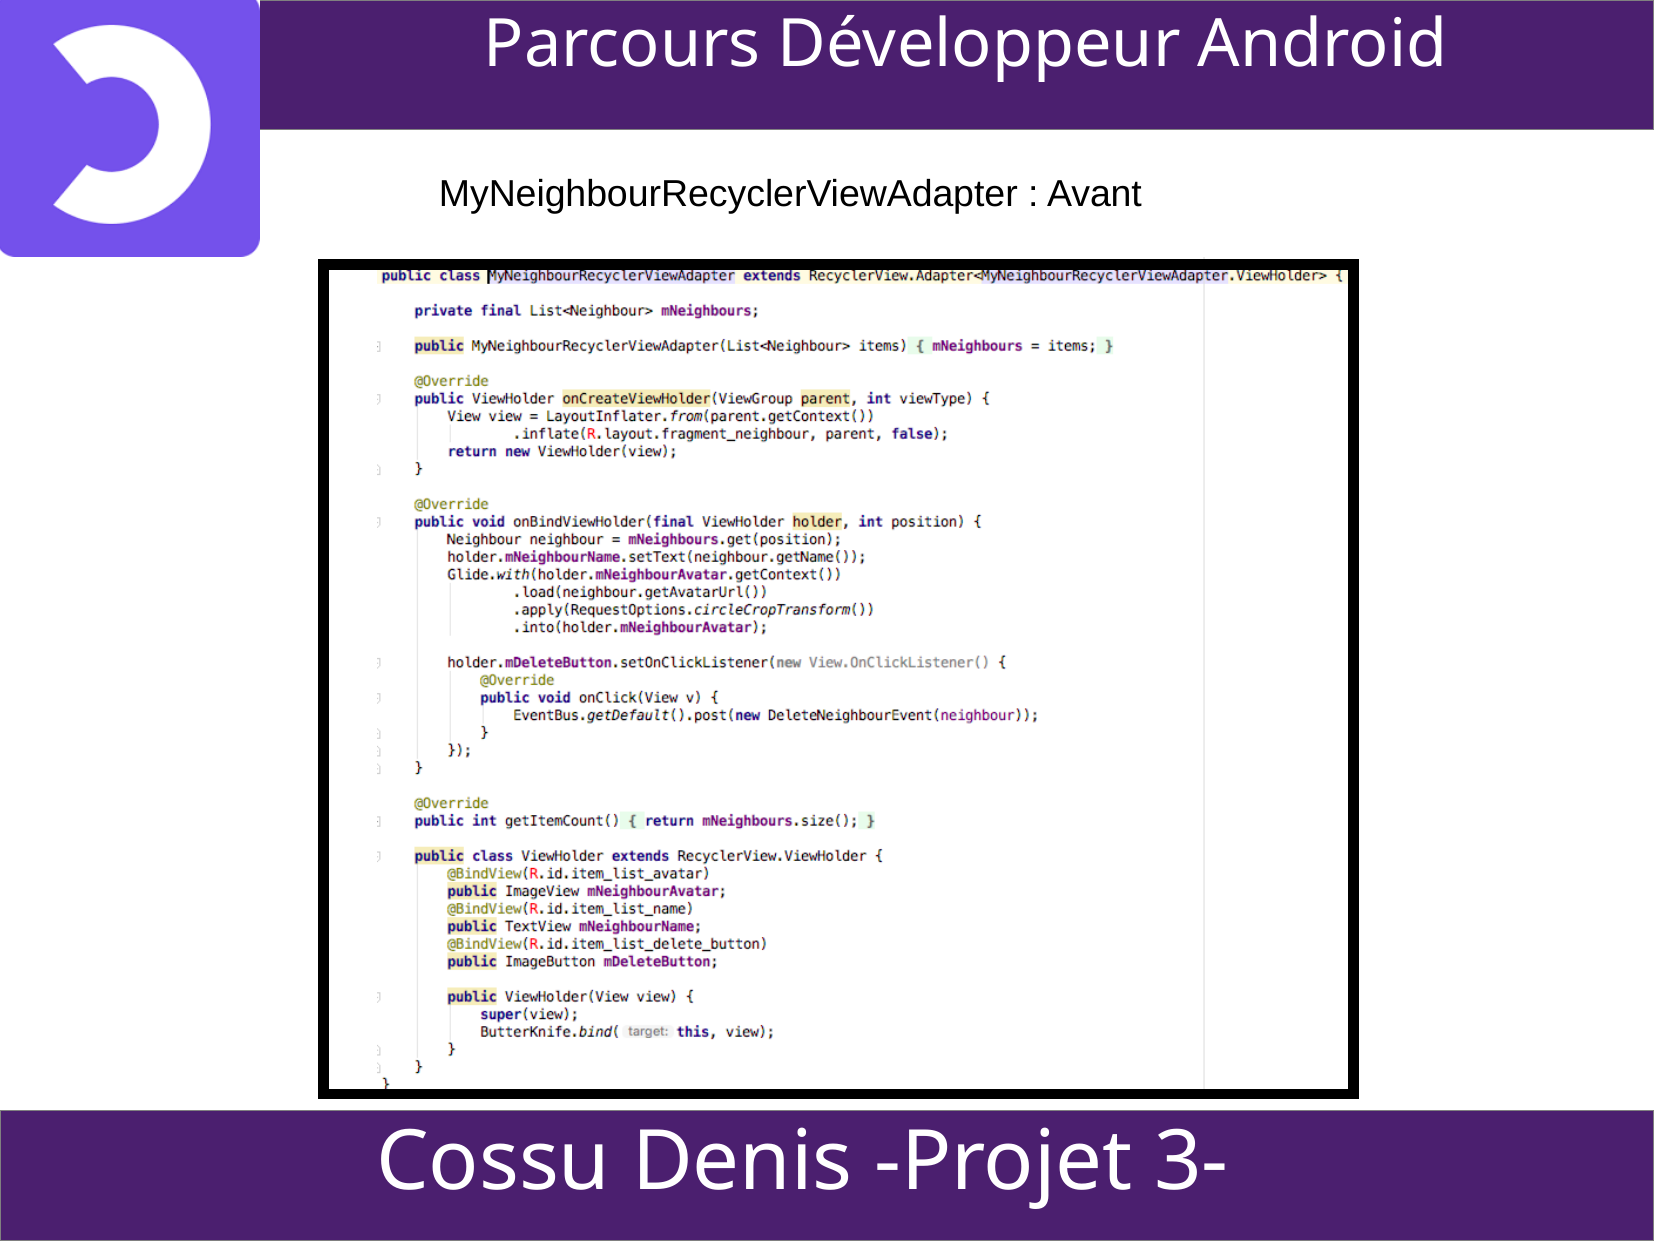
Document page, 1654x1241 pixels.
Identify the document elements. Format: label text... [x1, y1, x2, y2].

text_box MyNeighbourRecyclerViewAdapter : Avant [413, 165, 1182, 259]
picture [0, 0, 260, 257]
text_box [318, 259, 1359, 1099]
text_box MyNeighbourRecyclerViewAdapter : Avant [413, 270, 1182, 307]
picture [377, 270, 1348, 1089]
